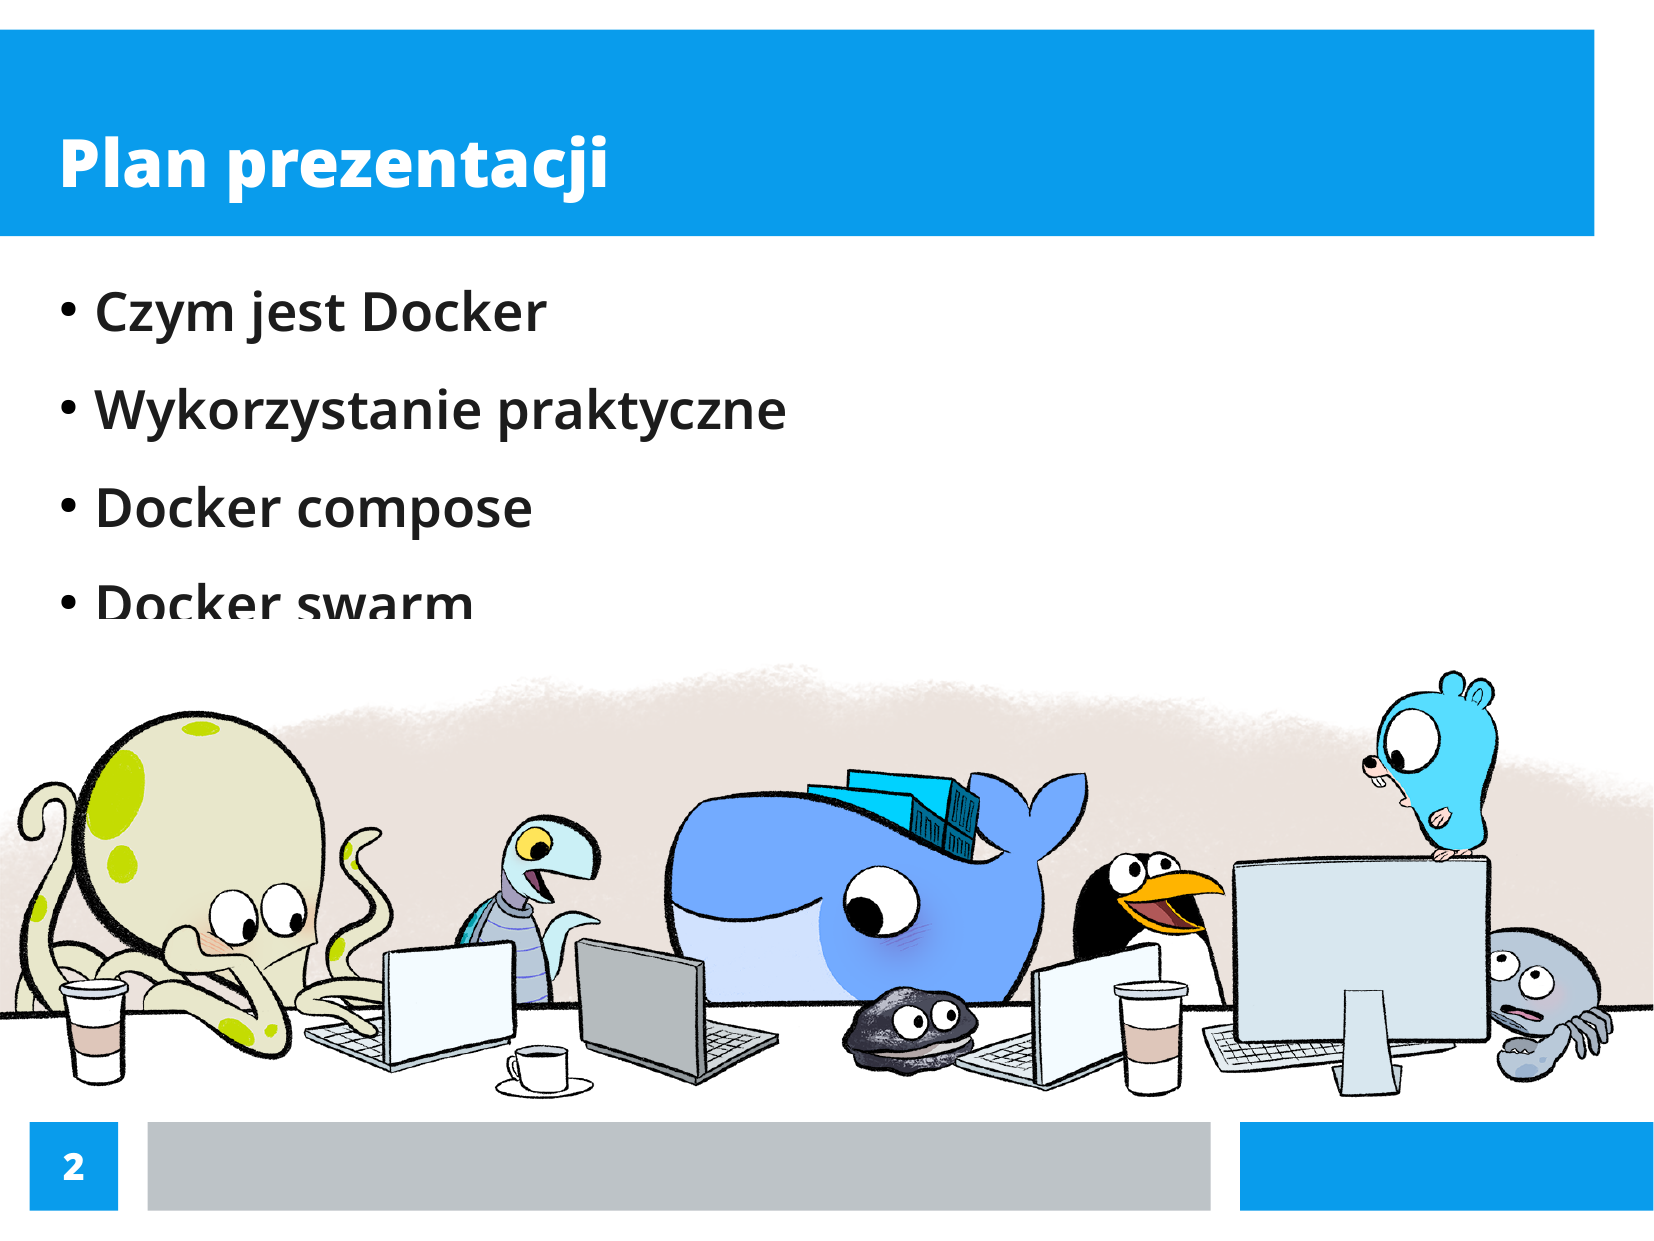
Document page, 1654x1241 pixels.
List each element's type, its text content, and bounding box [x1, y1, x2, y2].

list Czym jest Docker Wykorzystanie praktyczne Docker compose Docker swarm [59, 273, 1565, 619]
picture [0, 619, 1654, 1111]
title Plan prezentacji [59, 59, 1595, 207]
